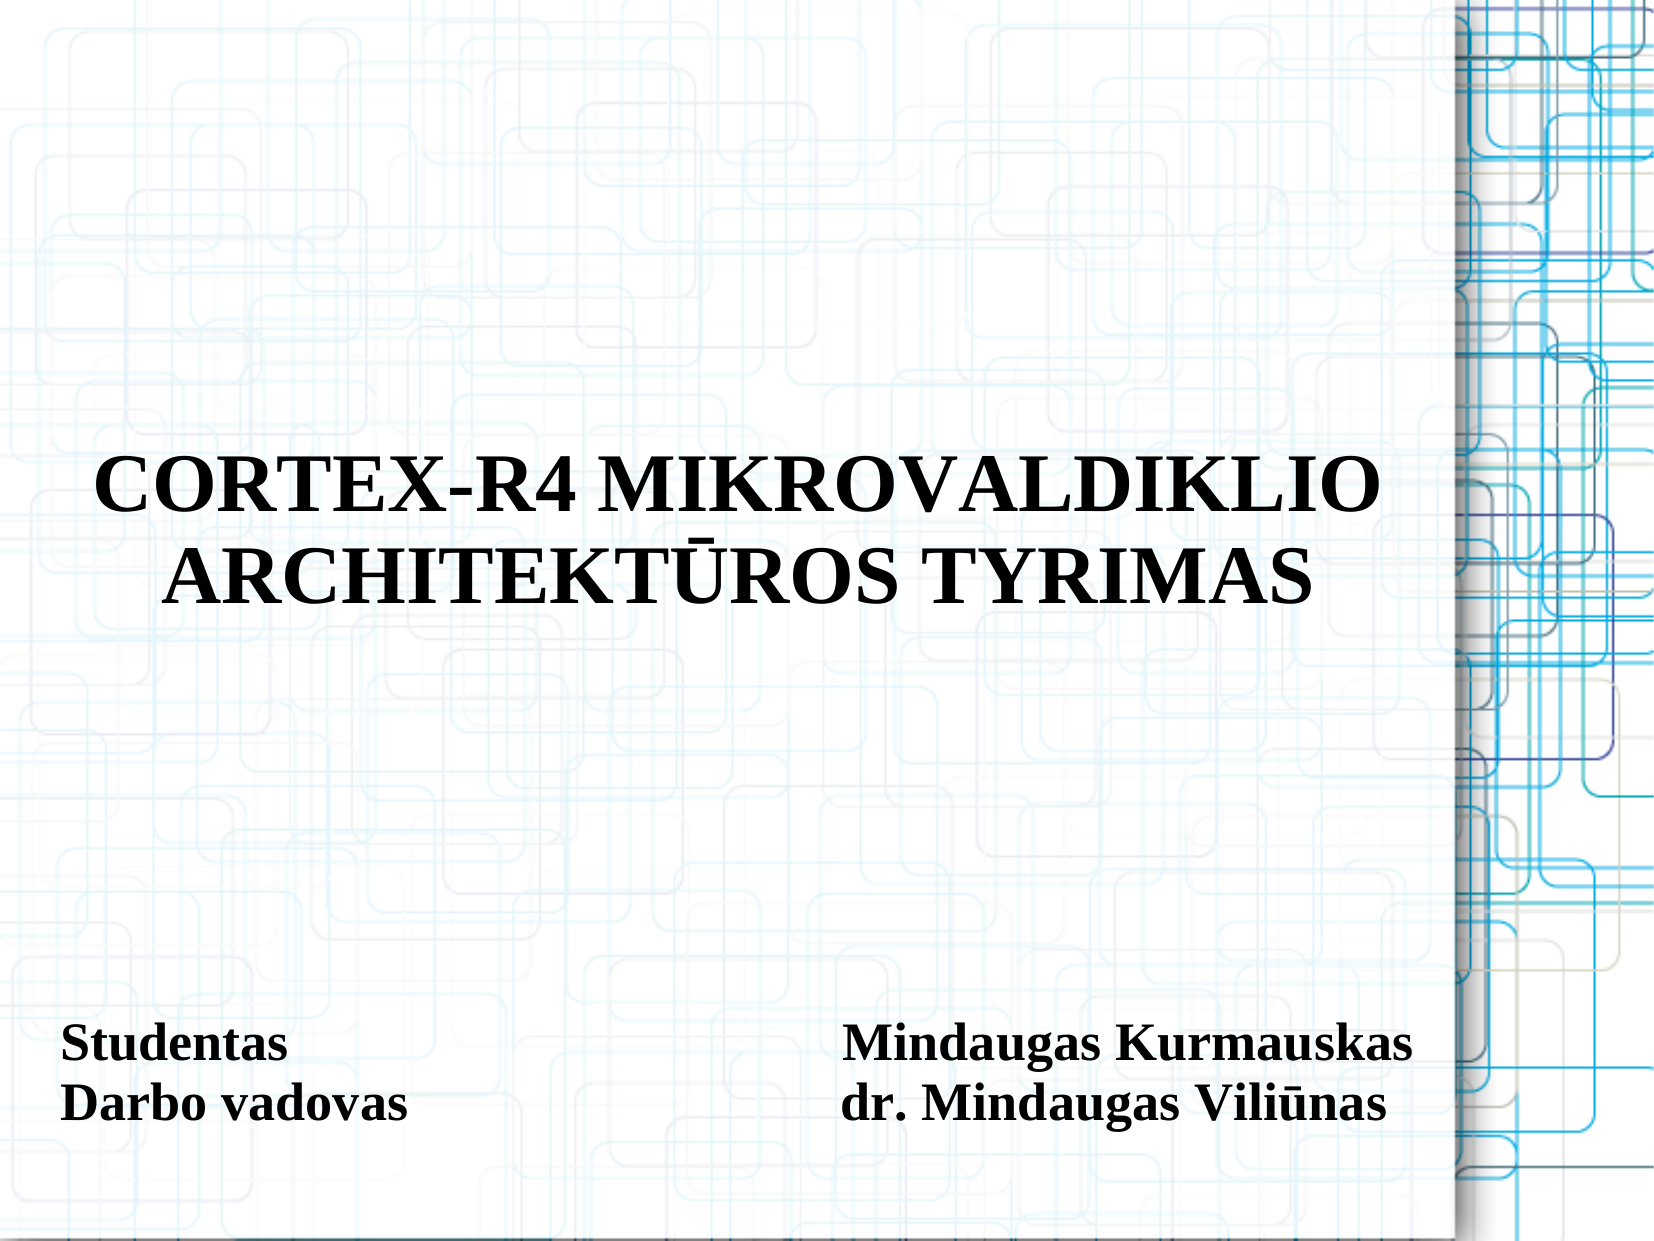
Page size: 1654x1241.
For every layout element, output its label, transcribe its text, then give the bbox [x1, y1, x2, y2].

subtitle CORTEX-R4 MIKROVALDIKLIO ARCHITEKTŪROS TYRIMAS [59, 49, 1418, 1010]
picture [0, 0, 1654, 1241]
text_box Studentas Mindaugas Kurmauskas Darbo vadovas dr. Mindaugas Viliūnas [60, 930, 1441, 1216]
